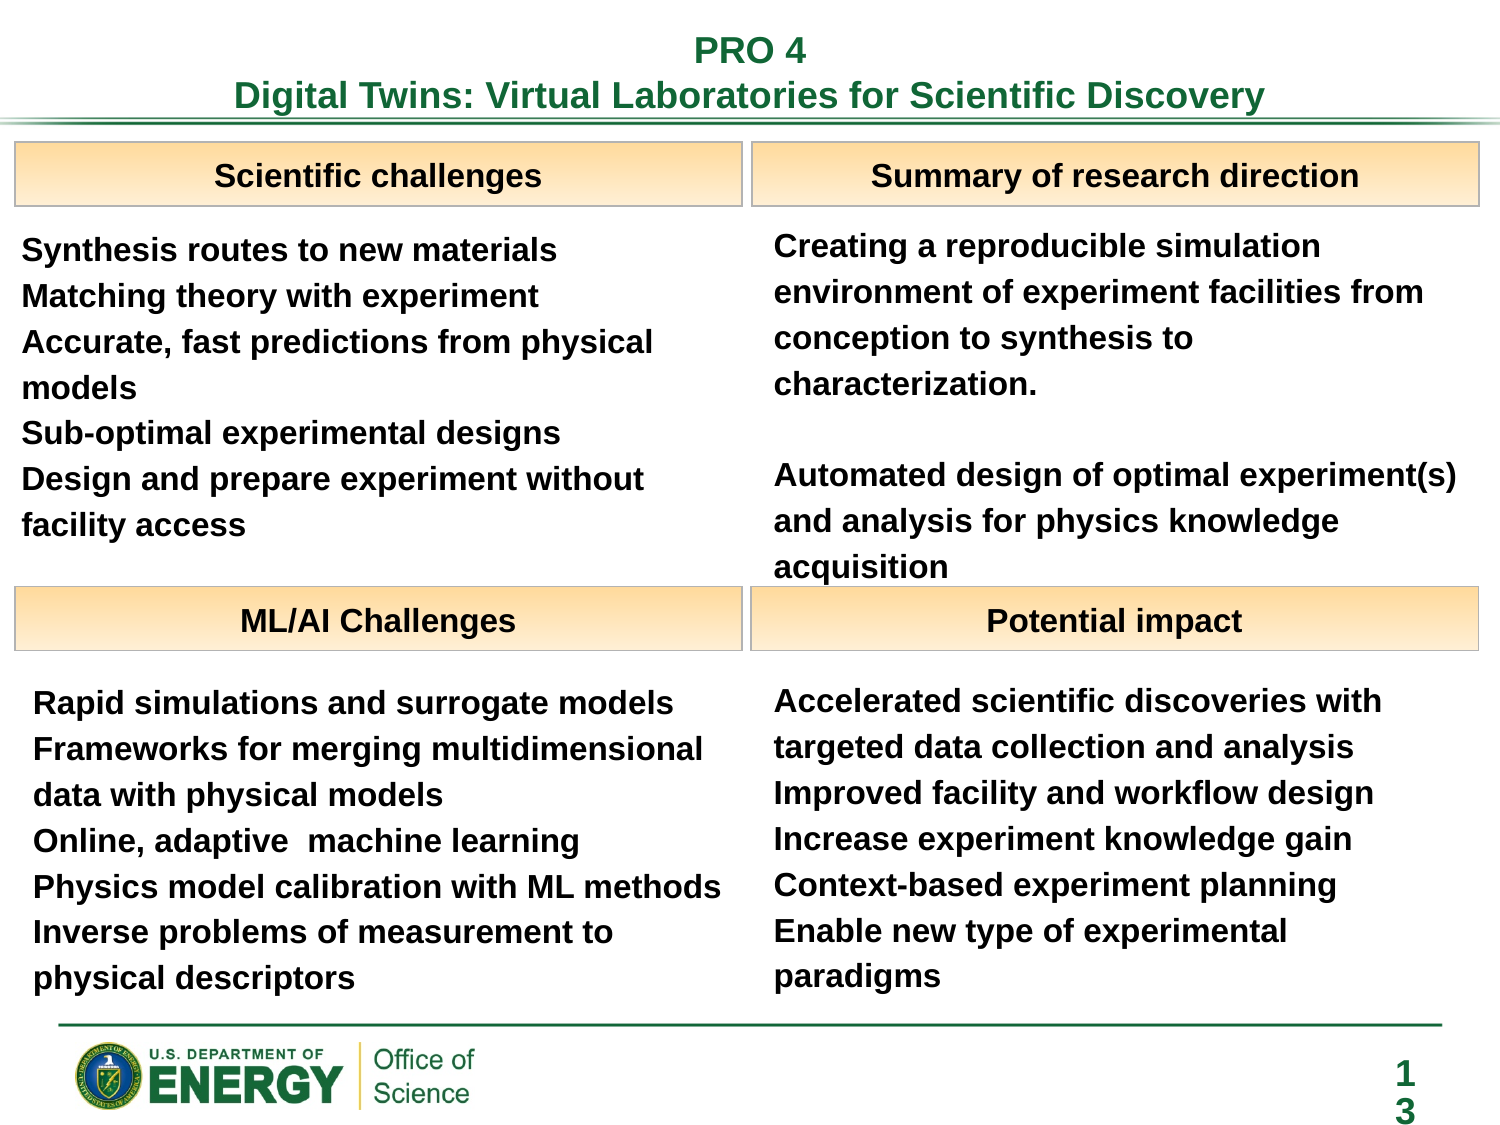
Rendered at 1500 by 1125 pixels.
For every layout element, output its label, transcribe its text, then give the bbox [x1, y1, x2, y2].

text_box ML/AI Challenges [14, 586, 743, 651]
text_box Scientific challenges [14, 143, 743, 207]
text_box Synthesis routes to new materials Matching theory with experiment Accurate, fast predictions from physical models Sub-optimal experimental designs Design and prepare experiment without facility access [6, 214, 751, 579]
text_box Summary of research direction [751, 143, 1480, 207]
text_box Potential impact [751, 586, 1479, 651]
title PRO 4 Digital Twins: Virtual Laboratories for Scientific Discovery [0, 0, 1500, 143]
text_box Rapid simulations and surrogate models Frameworks for merging multidimensional data with physical models Online, adaptive machine learning Physics model calibration with ML methods Inverse problems of measurement to physical descriptors [17, 667, 740, 923]
picture [0, 143, 1500, 1125]
text_box <number> [1380, 1041, 1443, 1102]
text_box Accelerated scientific discoveries with targeted data collection and analysis Improved facility and workflow design Increase experiment knowledge gain Context-based experiment planning Enable new type of experimental paradigms [758, 658, 1480, 1011]
text_box Creating a reproducible simulation environment of experiment facilities from conception to synthesis to characterization. Automated design of optimal experiment(s) and analysis for physics knowledge acquisition [758, 210, 1480, 563]
